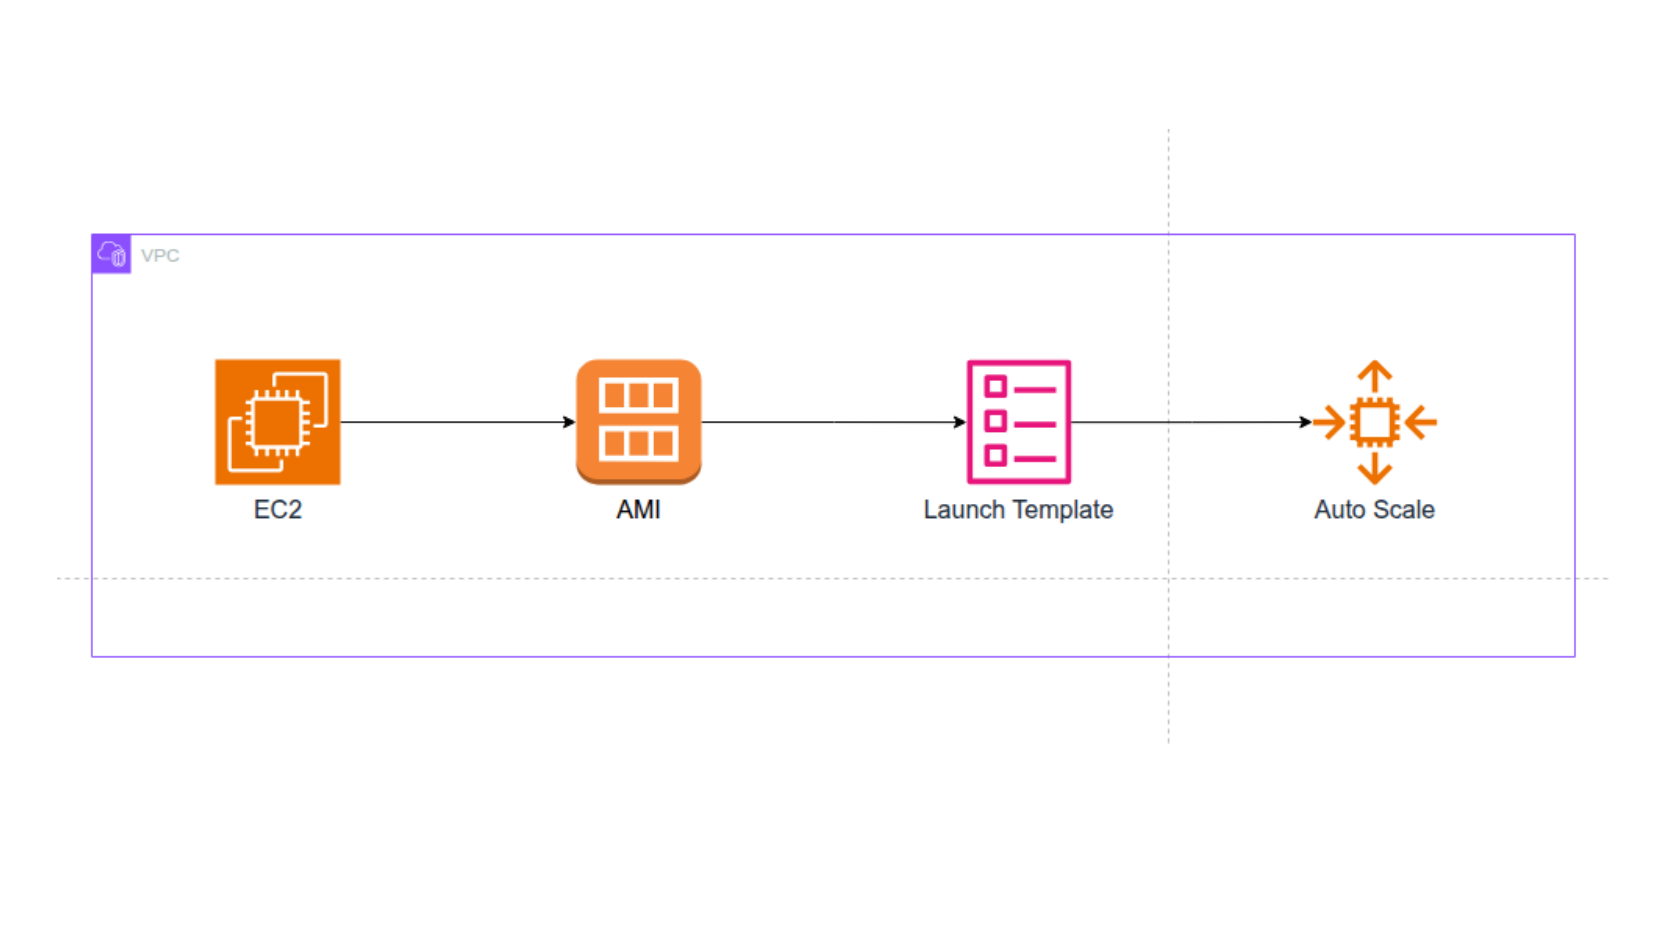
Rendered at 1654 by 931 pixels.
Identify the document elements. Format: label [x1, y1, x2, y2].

picture [57, 129, 1612, 745]
